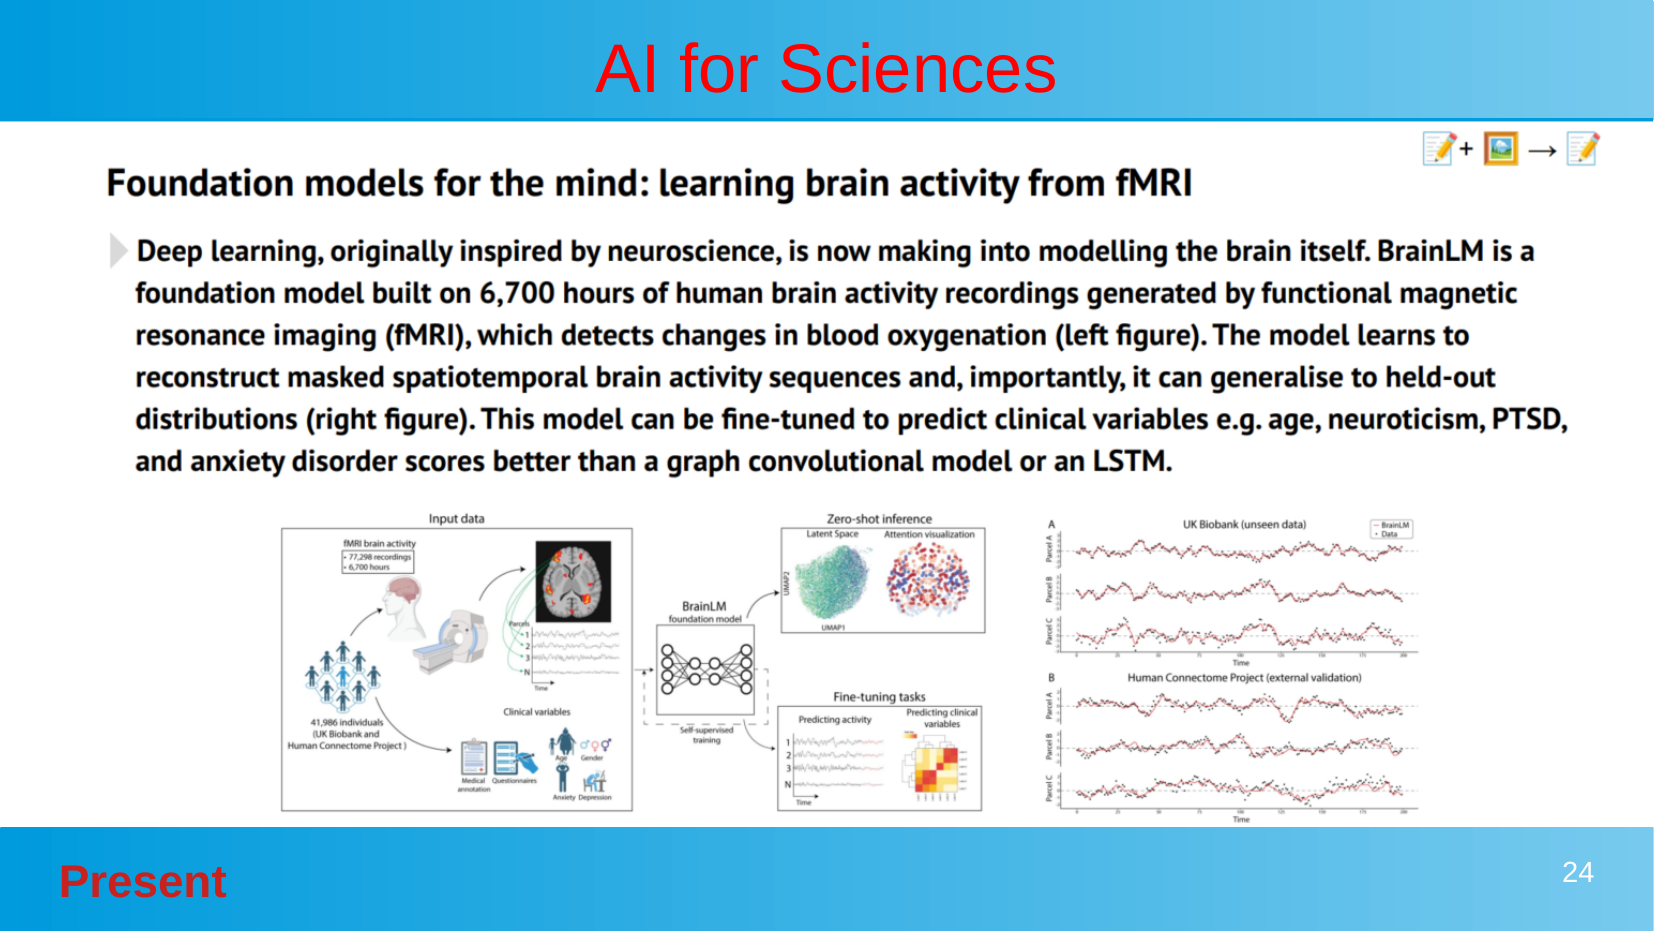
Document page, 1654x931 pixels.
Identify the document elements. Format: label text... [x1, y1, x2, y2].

title AI for Sciences [59, 29, 1595, 108]
picture [96, 127, 1603, 826]
